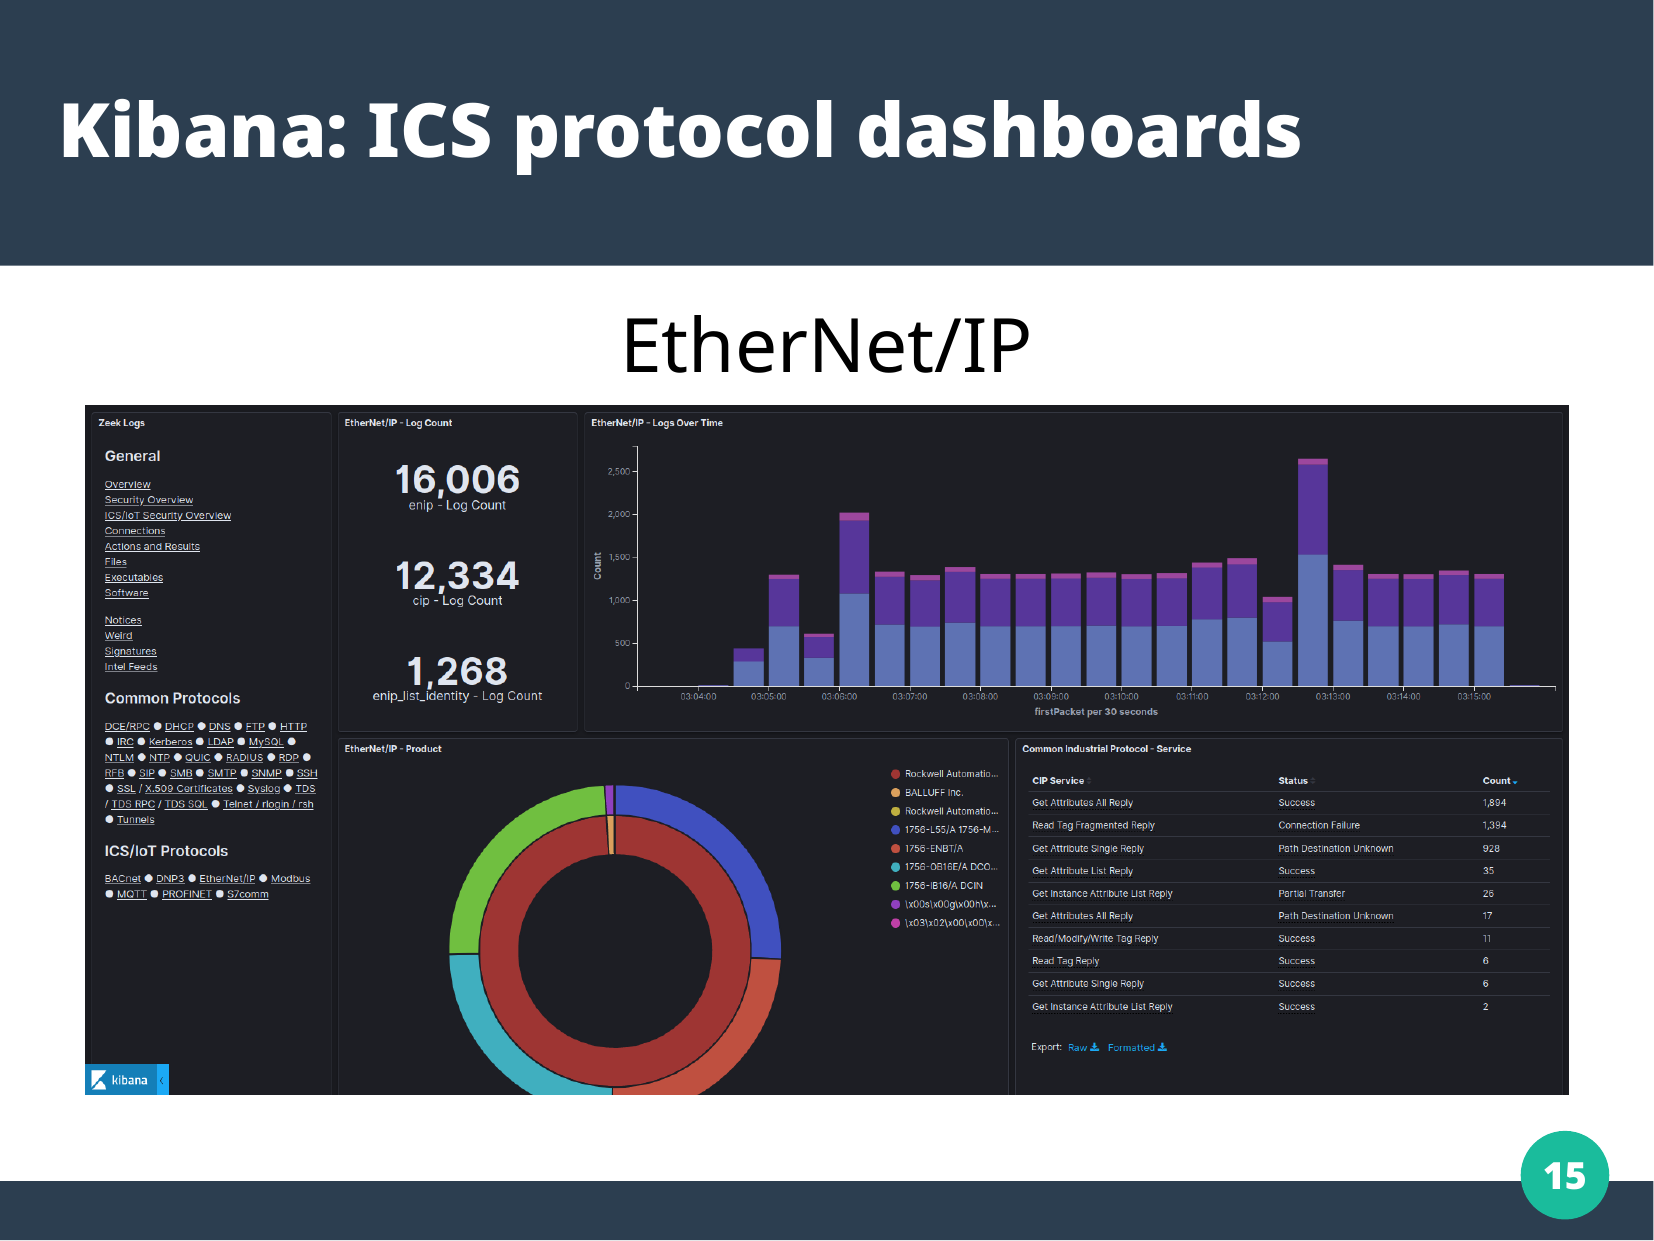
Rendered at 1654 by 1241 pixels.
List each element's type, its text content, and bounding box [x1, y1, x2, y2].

title Kibana: ICS protocol dashboards [59, 49, 1595, 207]
picture [85, 405, 1569, 1095]
text_box EtherNet/IP [560, 284, 1093, 405]
